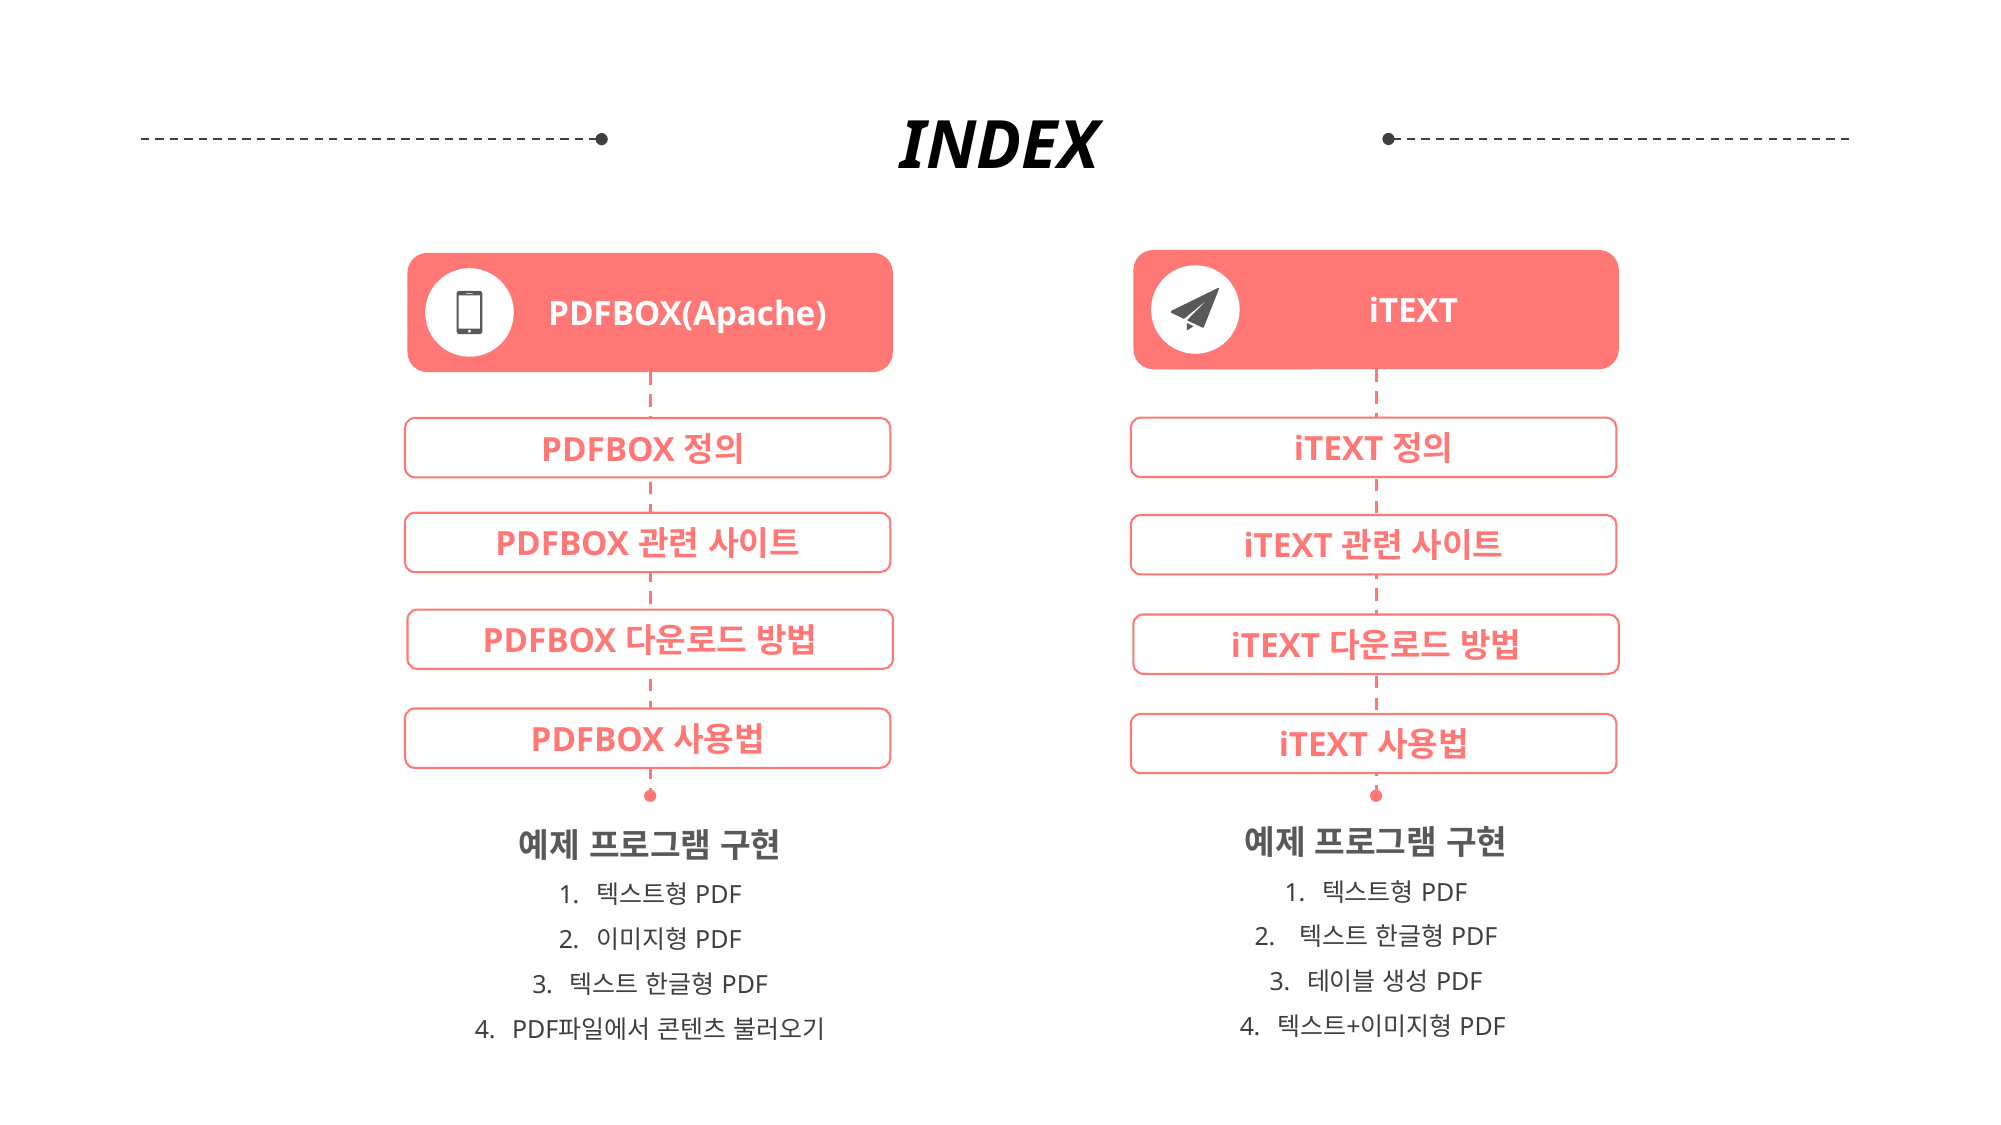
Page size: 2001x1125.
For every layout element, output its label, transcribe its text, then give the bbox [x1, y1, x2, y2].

text_box iTEXT 정의 [1130, 417, 1617, 477]
text_box [1151, 265, 1240, 354]
text_box 예제 프로그램 구현 텍스트형 PDF 이미지형 PDF 텍스트 한글형 PDF PDF파일에서 콘텐츠 불러오기 [398, 796, 902, 1055]
text_box iTEXT 관련 사이트 [1130, 515, 1617, 575]
text_box iTEXT 다운로드 방법 [1133, 614, 1619, 674]
text_box PDFBOX 정의 [405, 417, 891, 478]
text_box [425, 268, 514, 357]
text_box PDFBOX 다운로드 방법 [407, 609, 893, 669]
text_box INDEX [613, 54, 1387, 176]
text_box PDFBOX 사용법 [405, 708, 891, 768]
text_box iTEXT 사용법 [1130, 713, 1617, 774]
text_box PDFBOX 관련 사이트 [405, 512, 891, 573]
text_box PDFBOX(Apache) [407, 252, 893, 373]
text_box iTEXT [1133, 249, 1619, 370]
text_box 예제 프로그램 구현 텍스트형 PDF 텍스트 한글형 PDF 테이블 생성 PDF 텍스트+이미지형 PDF [1124, 793, 1628, 1052]
